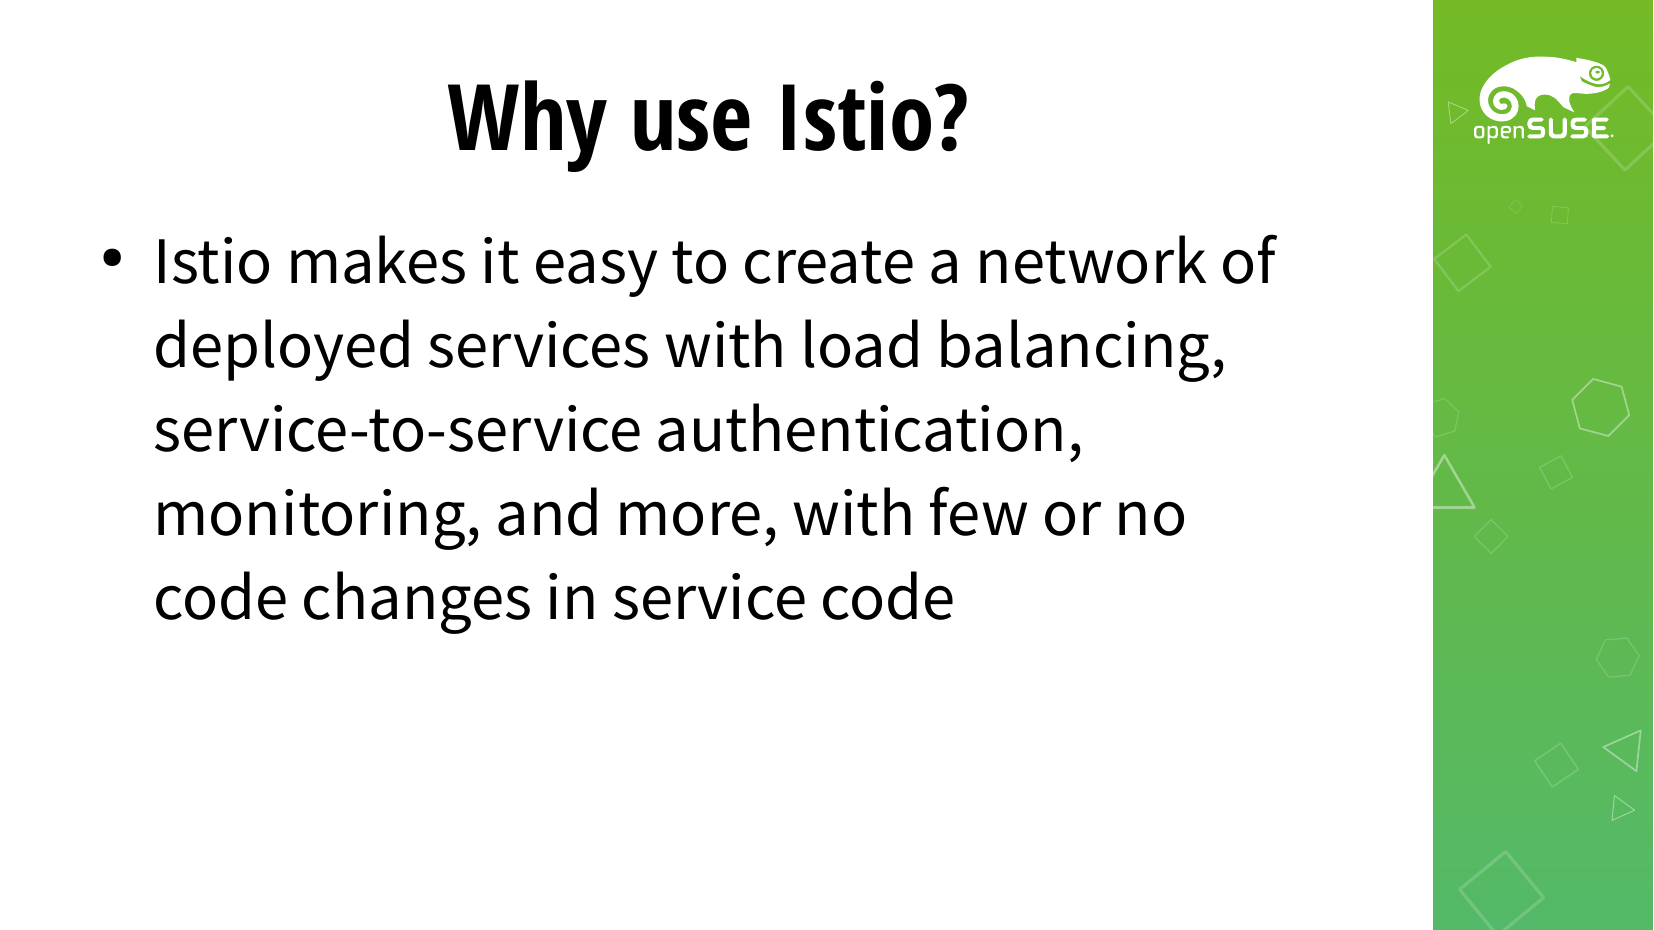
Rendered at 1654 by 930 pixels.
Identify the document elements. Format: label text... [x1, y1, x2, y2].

title Why use Istio? [82, 37, 1336, 193]
list Istio makes it easy to create a network of deployed services with load balancing, service-to-service authentication, monitoring, and more, with few or no code changes in service code [82, 217, 1336, 757]
